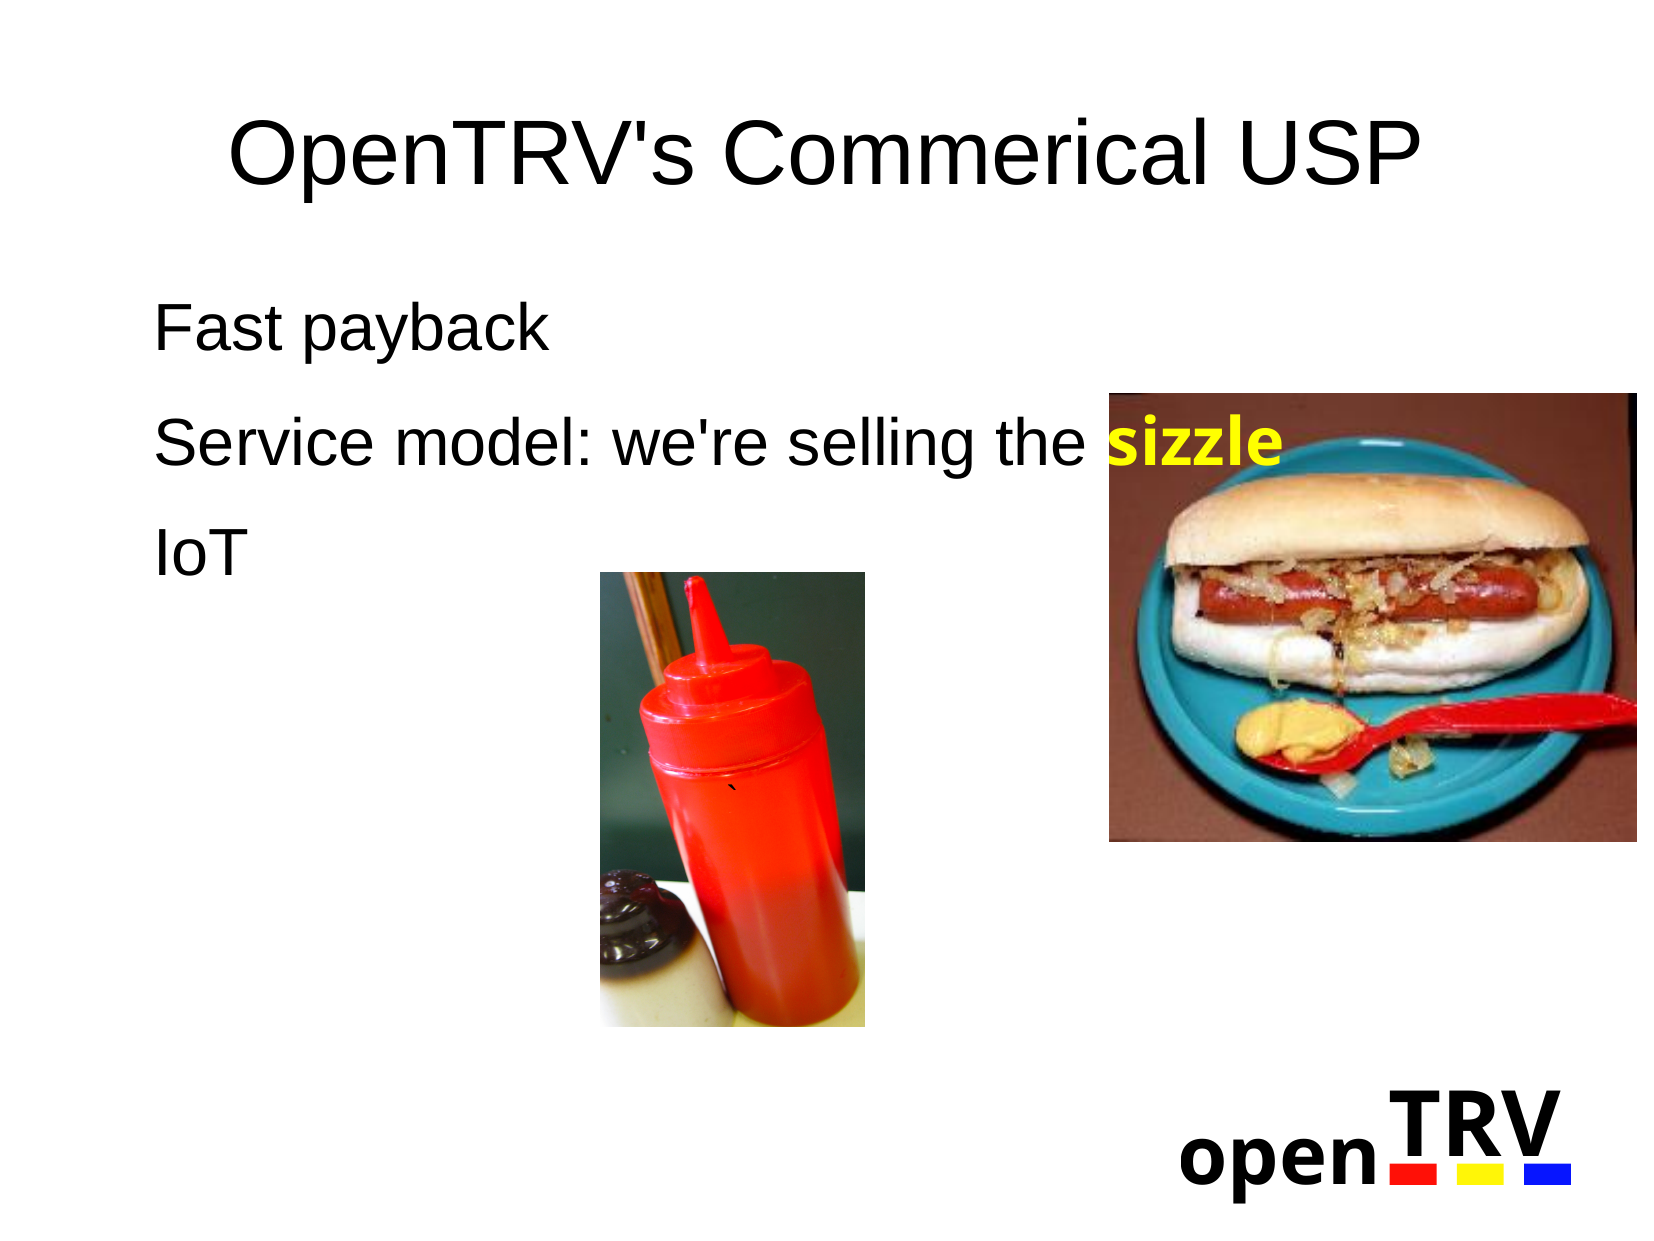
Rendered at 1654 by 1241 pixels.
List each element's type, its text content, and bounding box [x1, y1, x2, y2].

list Fast payback Service model: we're selling the sizzle IoT [82, 290, 1571, 1010]
picture [600, 572, 865, 1027]
title OpenTRV's Commerical USP [82, 49, 1571, 257]
picture [1571, 393, 1637, 842]
